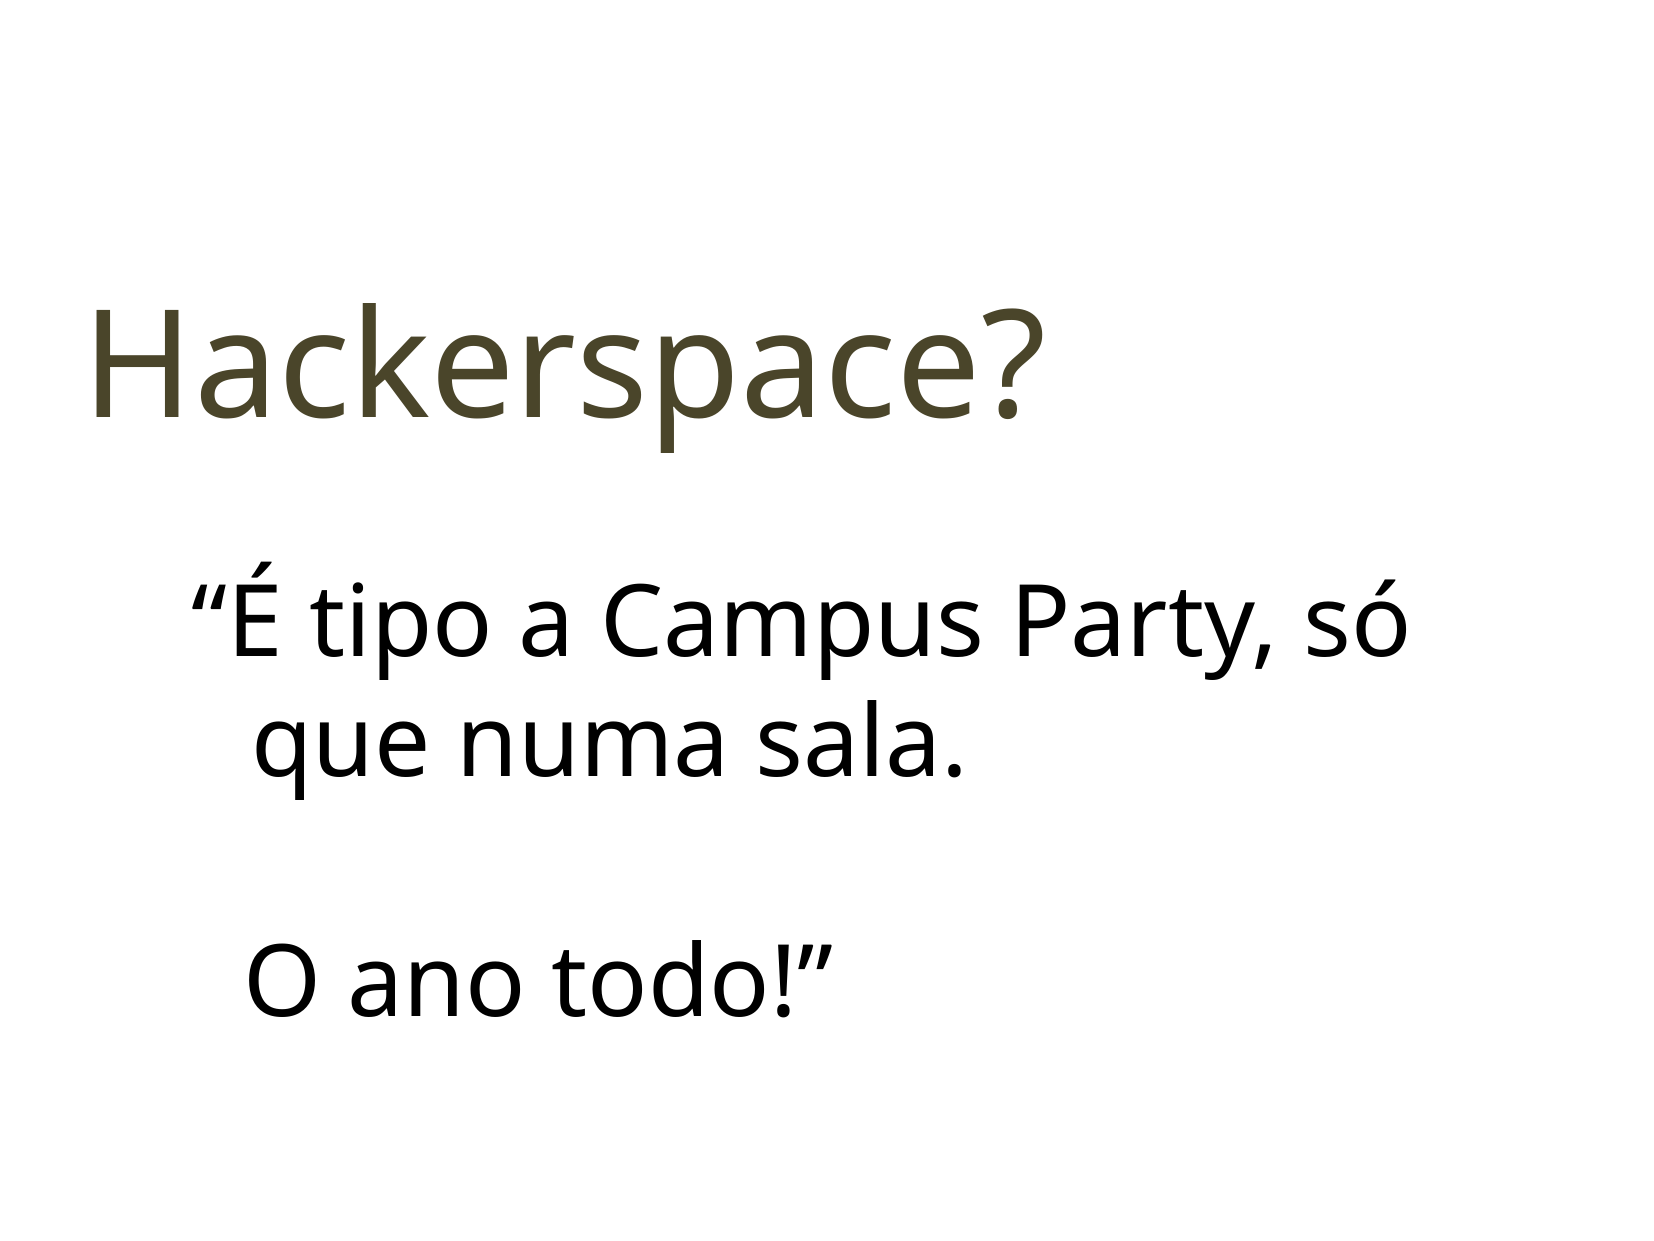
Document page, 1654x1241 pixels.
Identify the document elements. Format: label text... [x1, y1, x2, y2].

title Hackerspace? [82, 253, 1571, 461]
text_box “É tipo a Campus Party, só que numa sala. O ano todo!” [177, 549, 1430, 1044]
